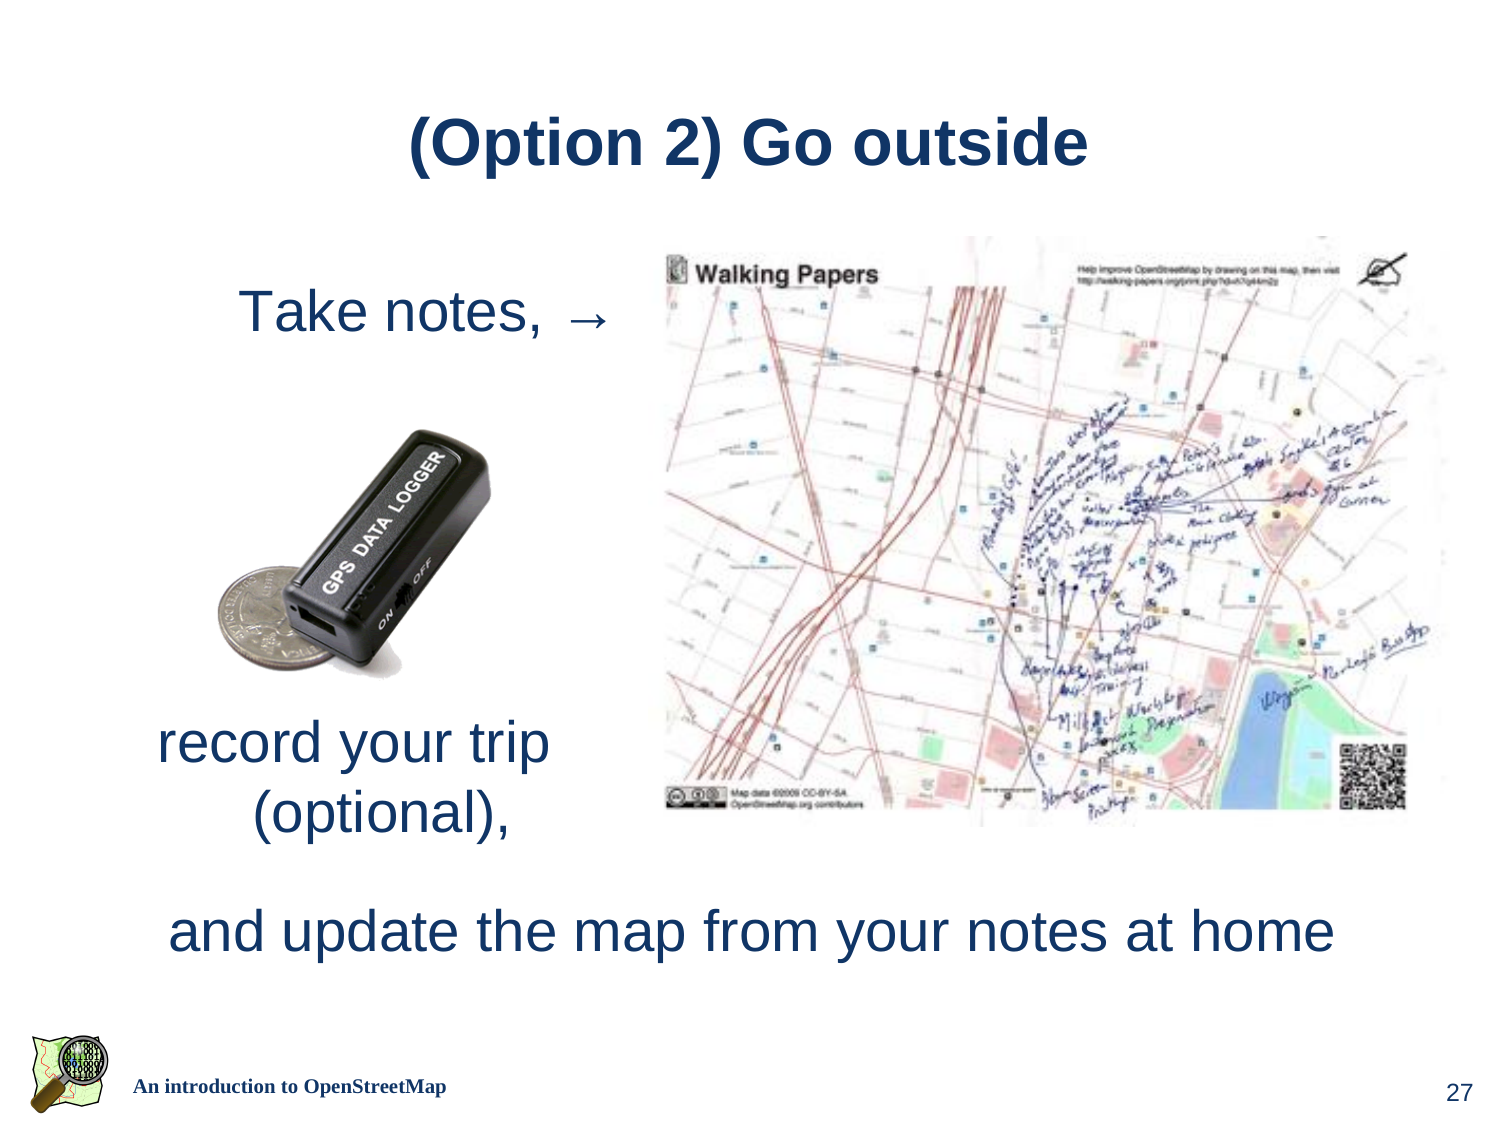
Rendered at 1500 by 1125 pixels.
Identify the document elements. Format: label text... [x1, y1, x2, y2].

picture [29, 1033, 110, 1114]
title (Option 2) Go outside [74, 37, 1425, 240]
picture [177, 413, 532, 696]
list record your trip (optional), [88, 696, 621, 857]
list Take notes, → [118, 265, 650, 355]
list and update the map from your notes at home [59, 885, 1447, 1034]
picture [648, 236, 1450, 827]
